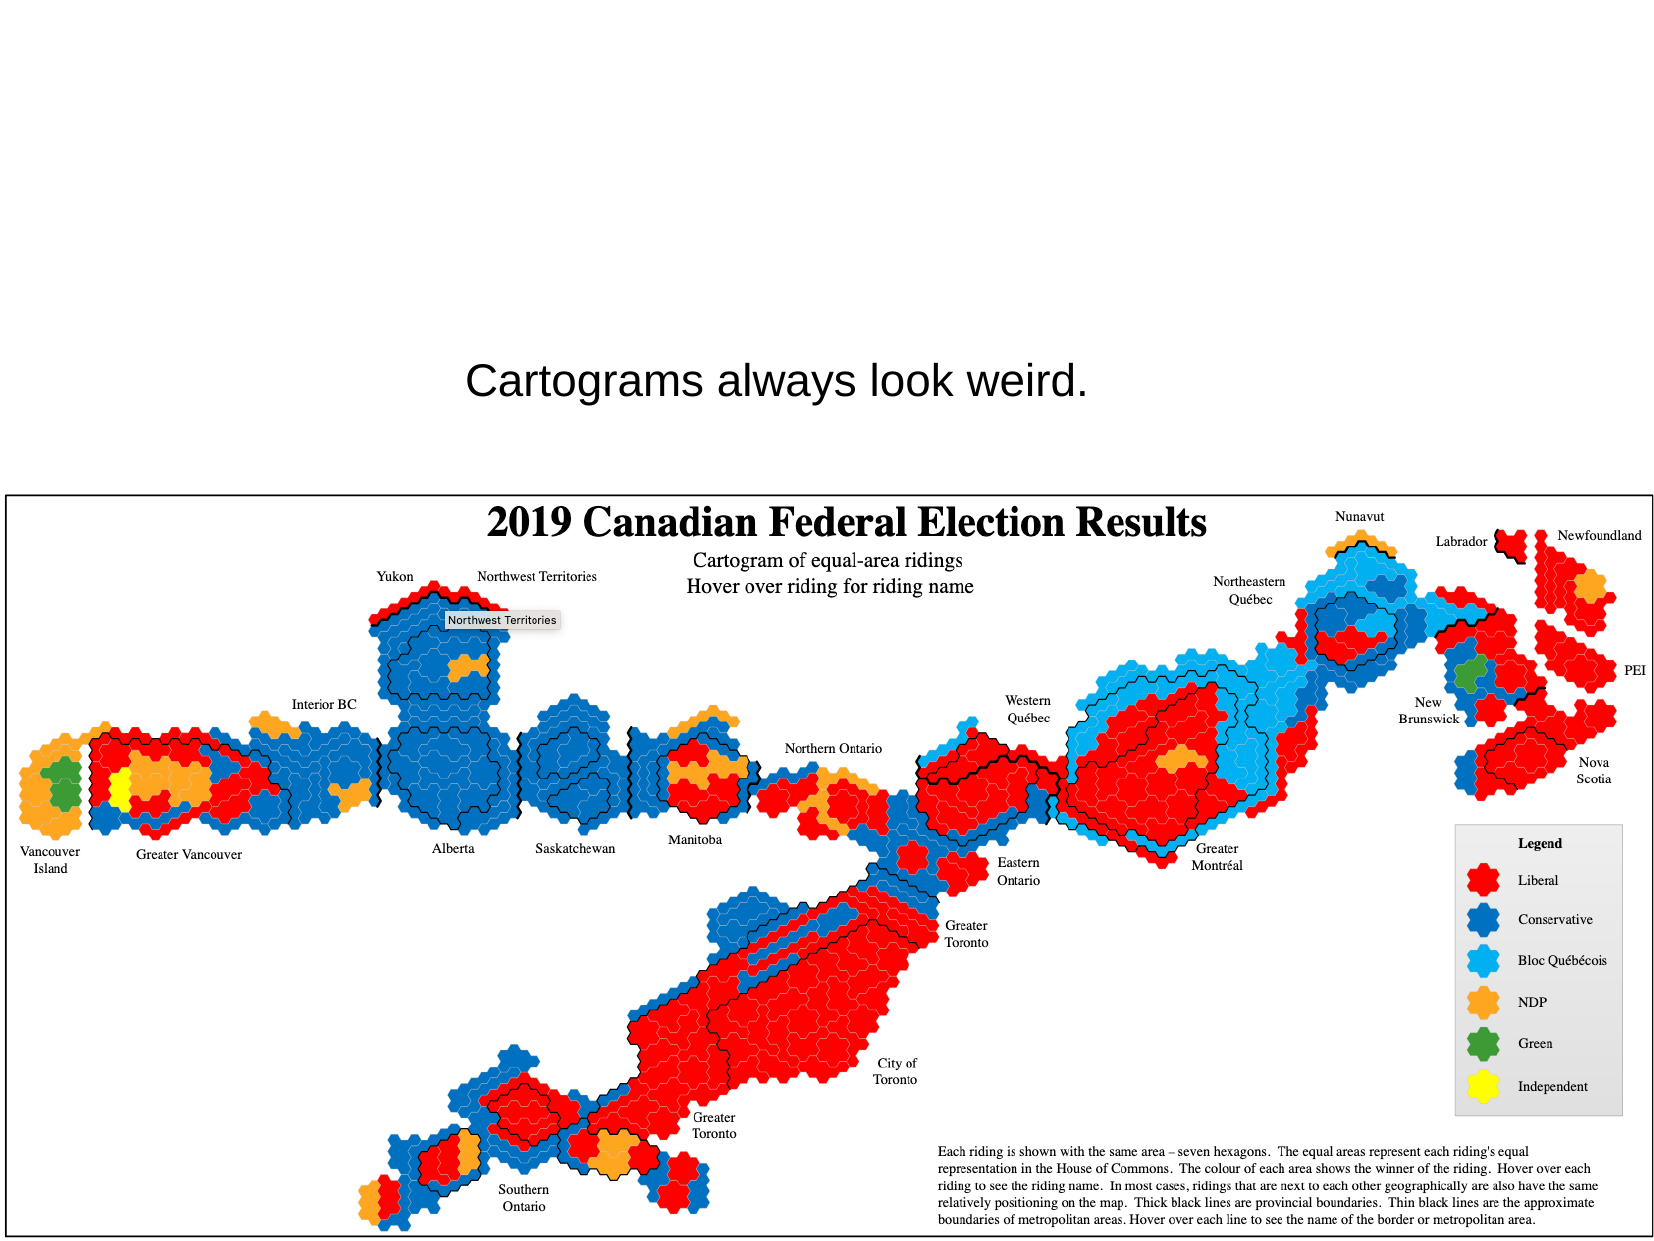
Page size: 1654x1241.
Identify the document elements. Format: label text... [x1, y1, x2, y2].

text_box Cartograms always look weird. [424, 347, 1156, 466]
picture [1, 489, 1654, 1241]
